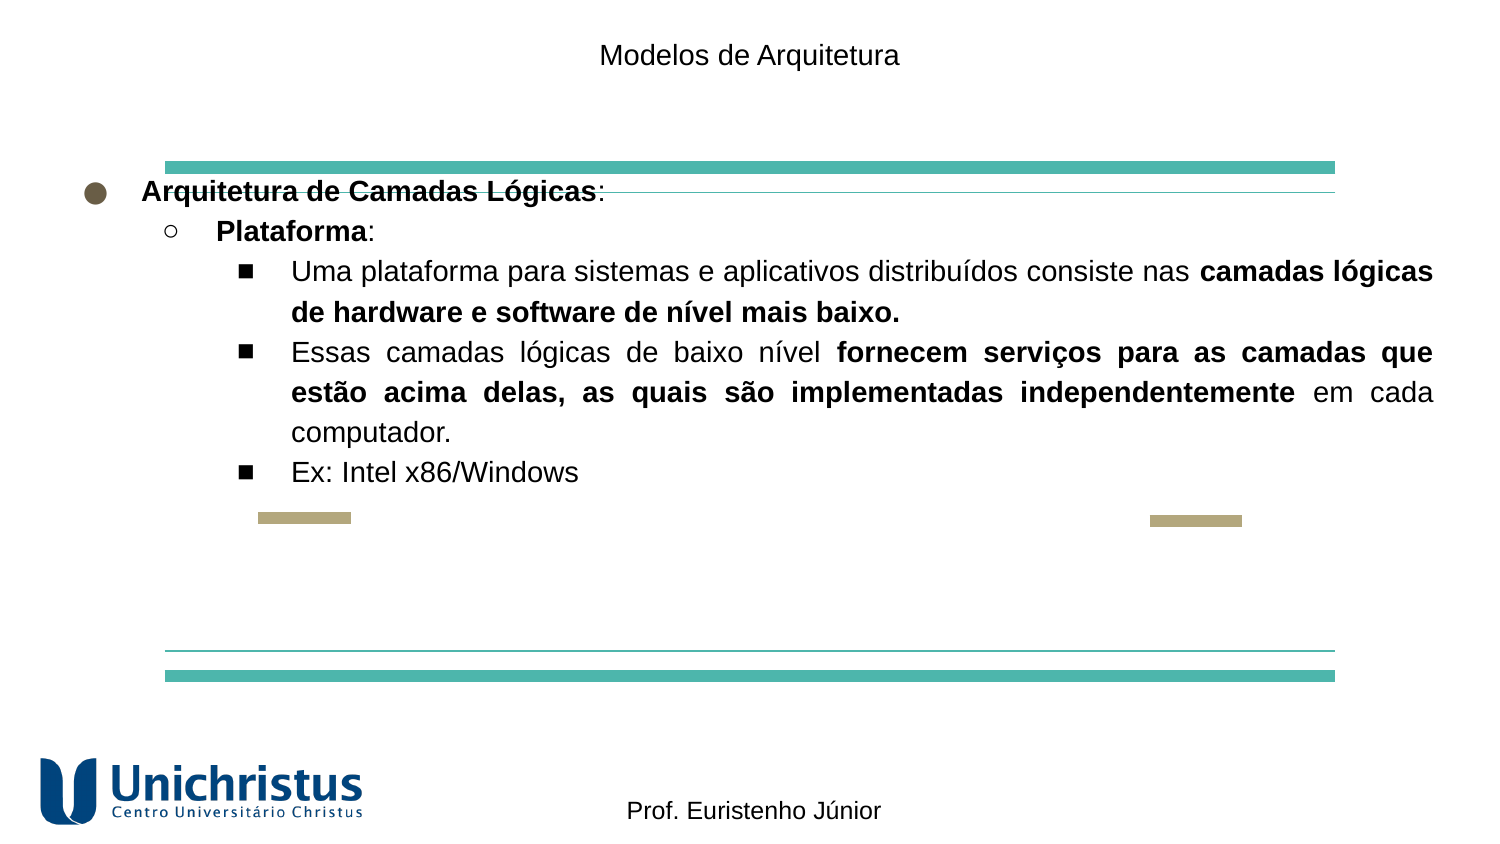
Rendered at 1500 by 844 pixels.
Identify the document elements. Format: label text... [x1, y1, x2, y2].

title Modelos de Arquitetura [51, 20, 1449, 137]
picture [35, 754, 367, 827]
list Arquitetura de Camadas Lógicas: Plataforma: Uma plataforma para sistemas e aplicativos distribuídos consiste nas camadas lógicas de hardware e software de nível mais baixo. Essas camadas lógicas de baixo nível fornecem serviços para as camadas que estão acima delas, as quais são implementadas independentemente em cada computador. Ex: Intel x86/Windows [51, 152, 1449, 750]
